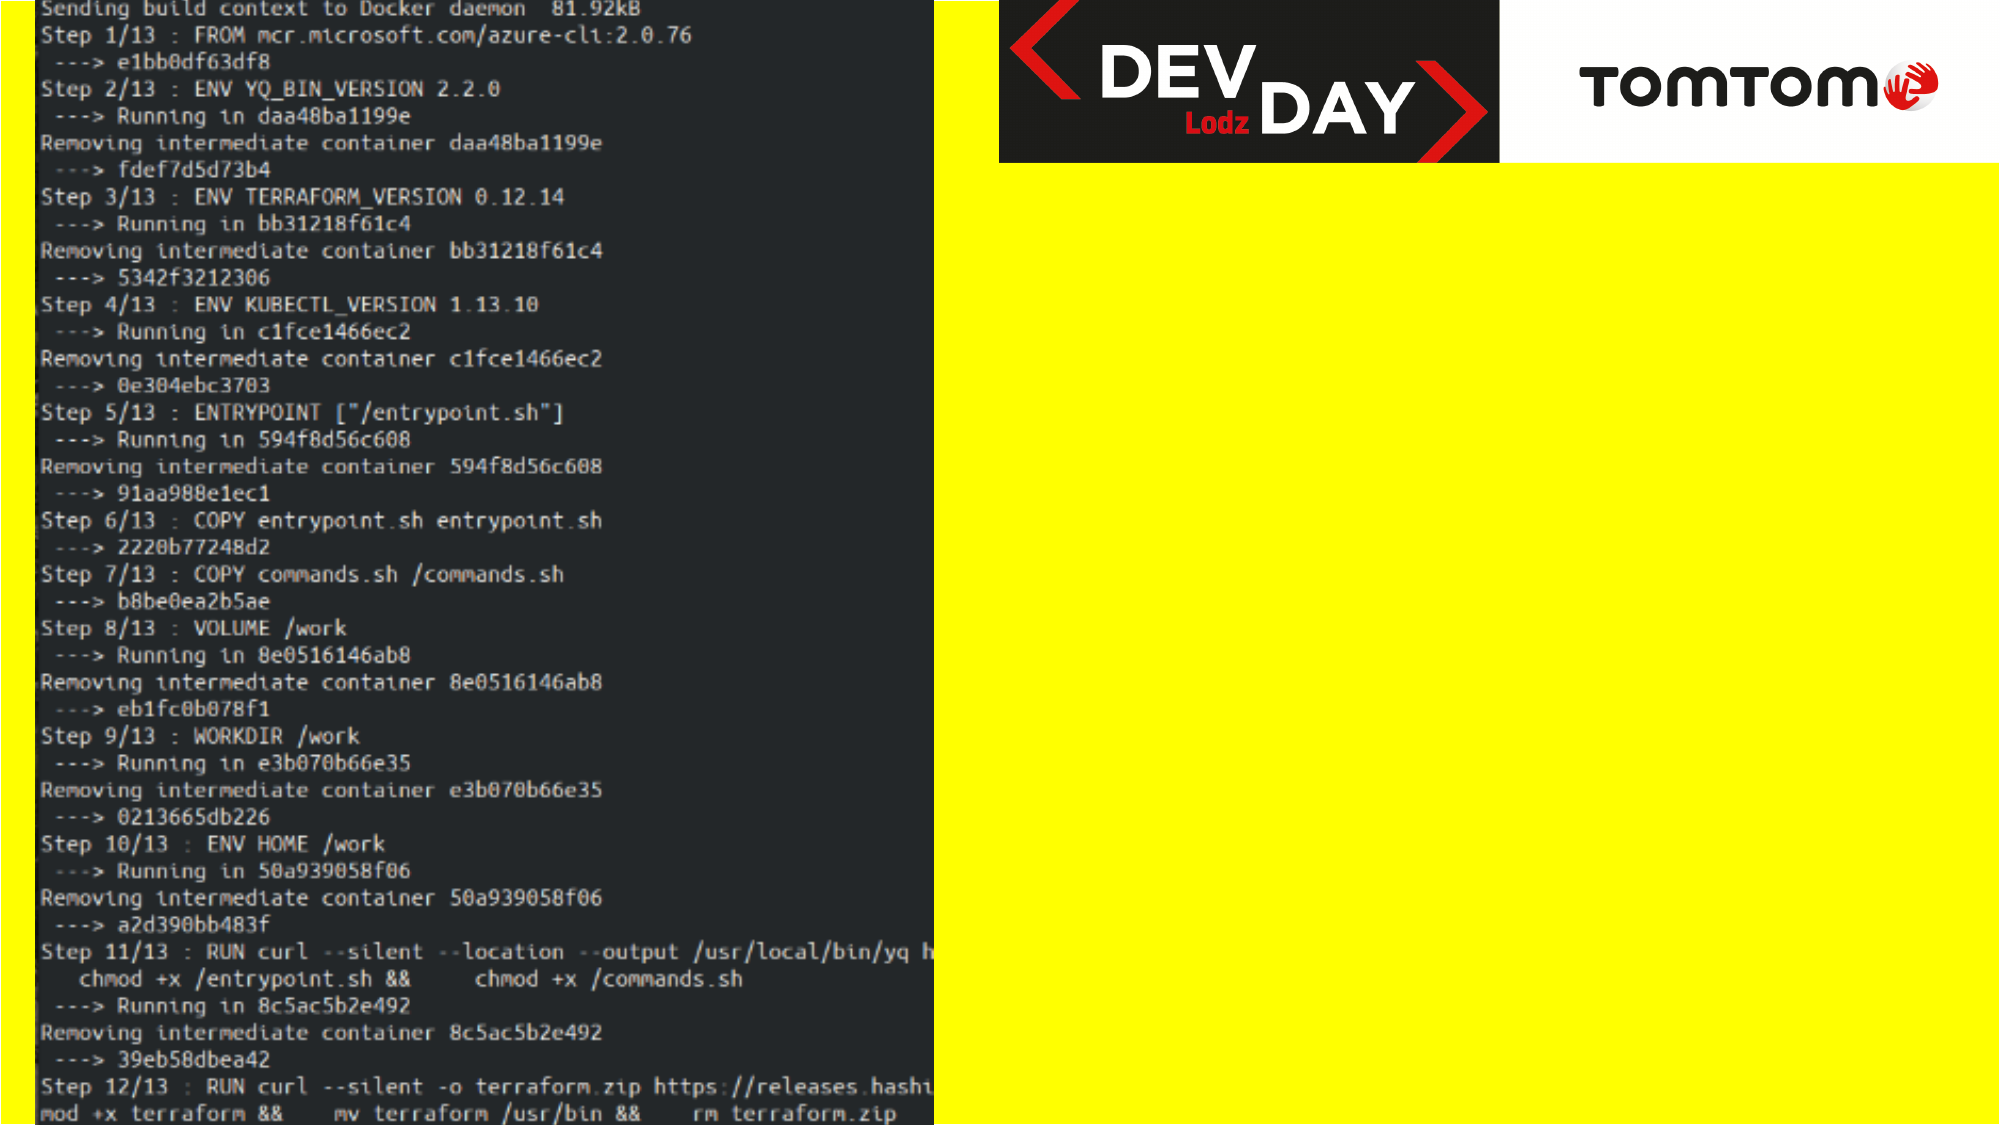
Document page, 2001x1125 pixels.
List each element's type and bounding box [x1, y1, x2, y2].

picture [999, 0, 2000, 164]
picture [35, 0, 934, 1125]
text_box [934, 0, 2000, 1125]
text_box [0, 0, 35, 1125]
